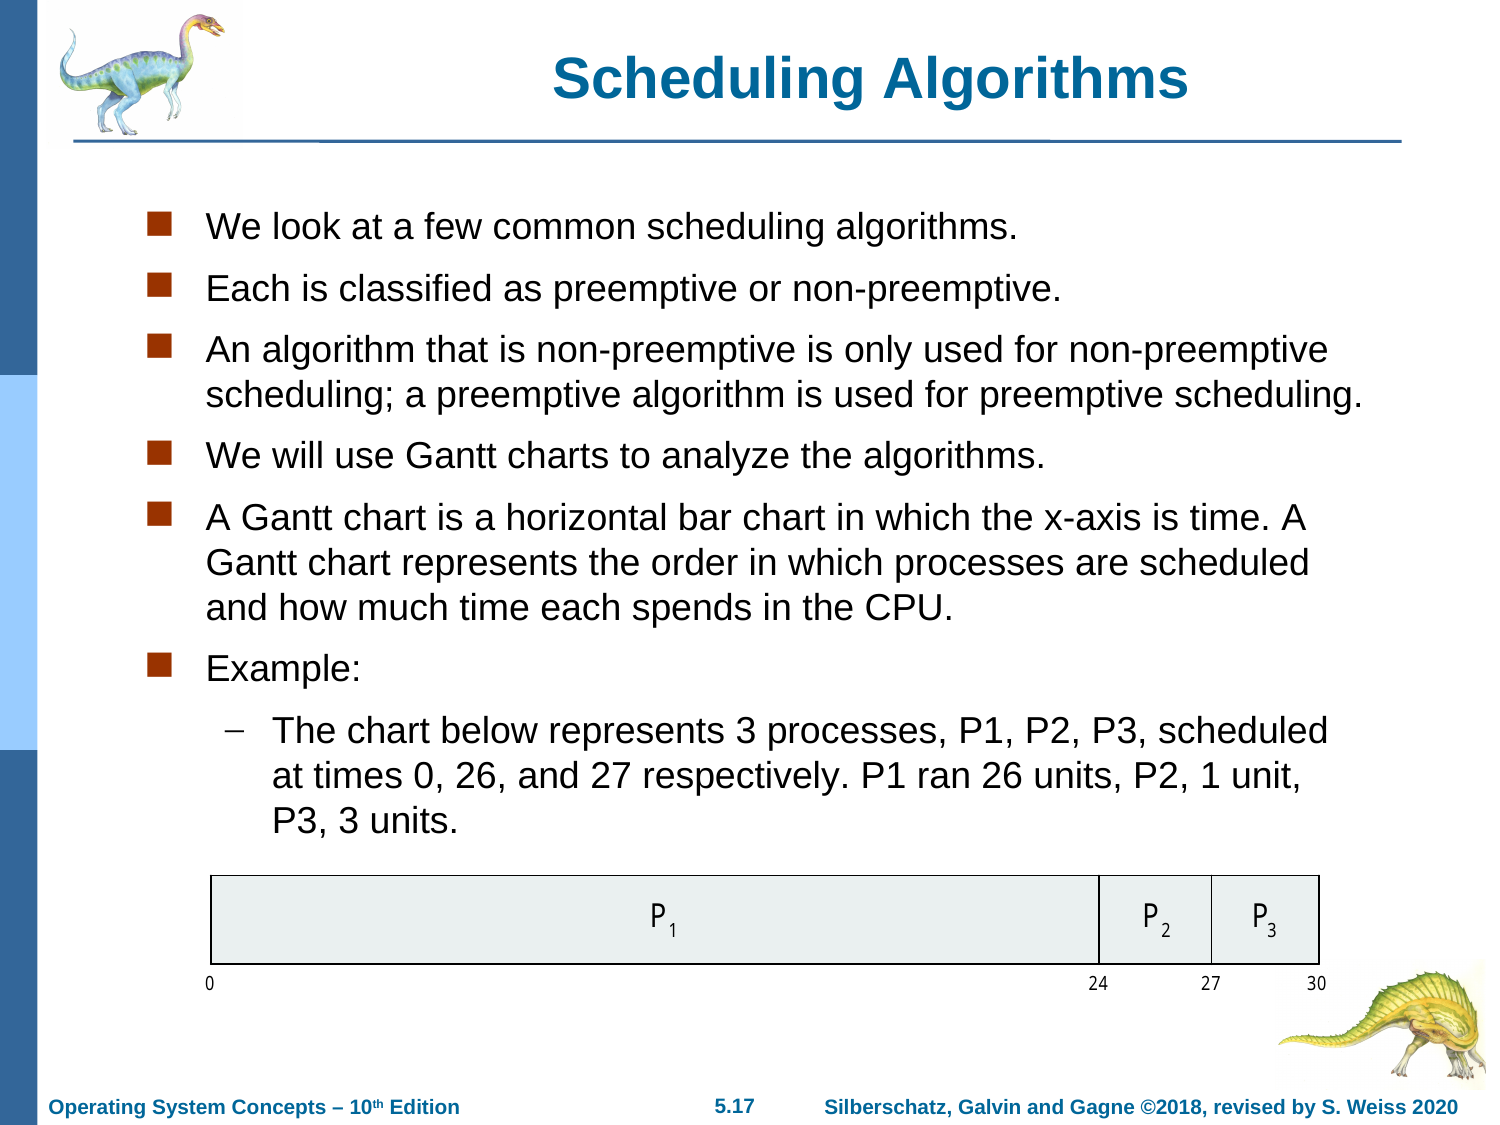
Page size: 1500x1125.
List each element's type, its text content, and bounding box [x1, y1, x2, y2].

picture [1141, 1099, 1149, 1104]
picture [46, 0, 243, 149]
text_box We look at a few common scheduling algorithms. Each is classified as preemptive or non-preemptive. An algorithm that is non-preemptive is only used for non-preemptive scheduling; a preemptive algorithm is used for preemptive scheduling. We will use Gantt charts to analyze the algorithms. A Gantt chart is a horizontal bar chart in which the x-axis is time. A Gantt chart represents the order in which processes are scheduled and how much time each spends in the CPU. Example: The chart below represents 3 processes, P1, P2, P3, scheduled at times 0, 26, and 27 respectively. P1 ran 26 units, P2, 1 unit, P3, 3 units. [135, 194, 1381, 931]
text_box Scheduling Algorithms [254, 22, 1488, 118]
picture [192, 866, 1486, 1090]
